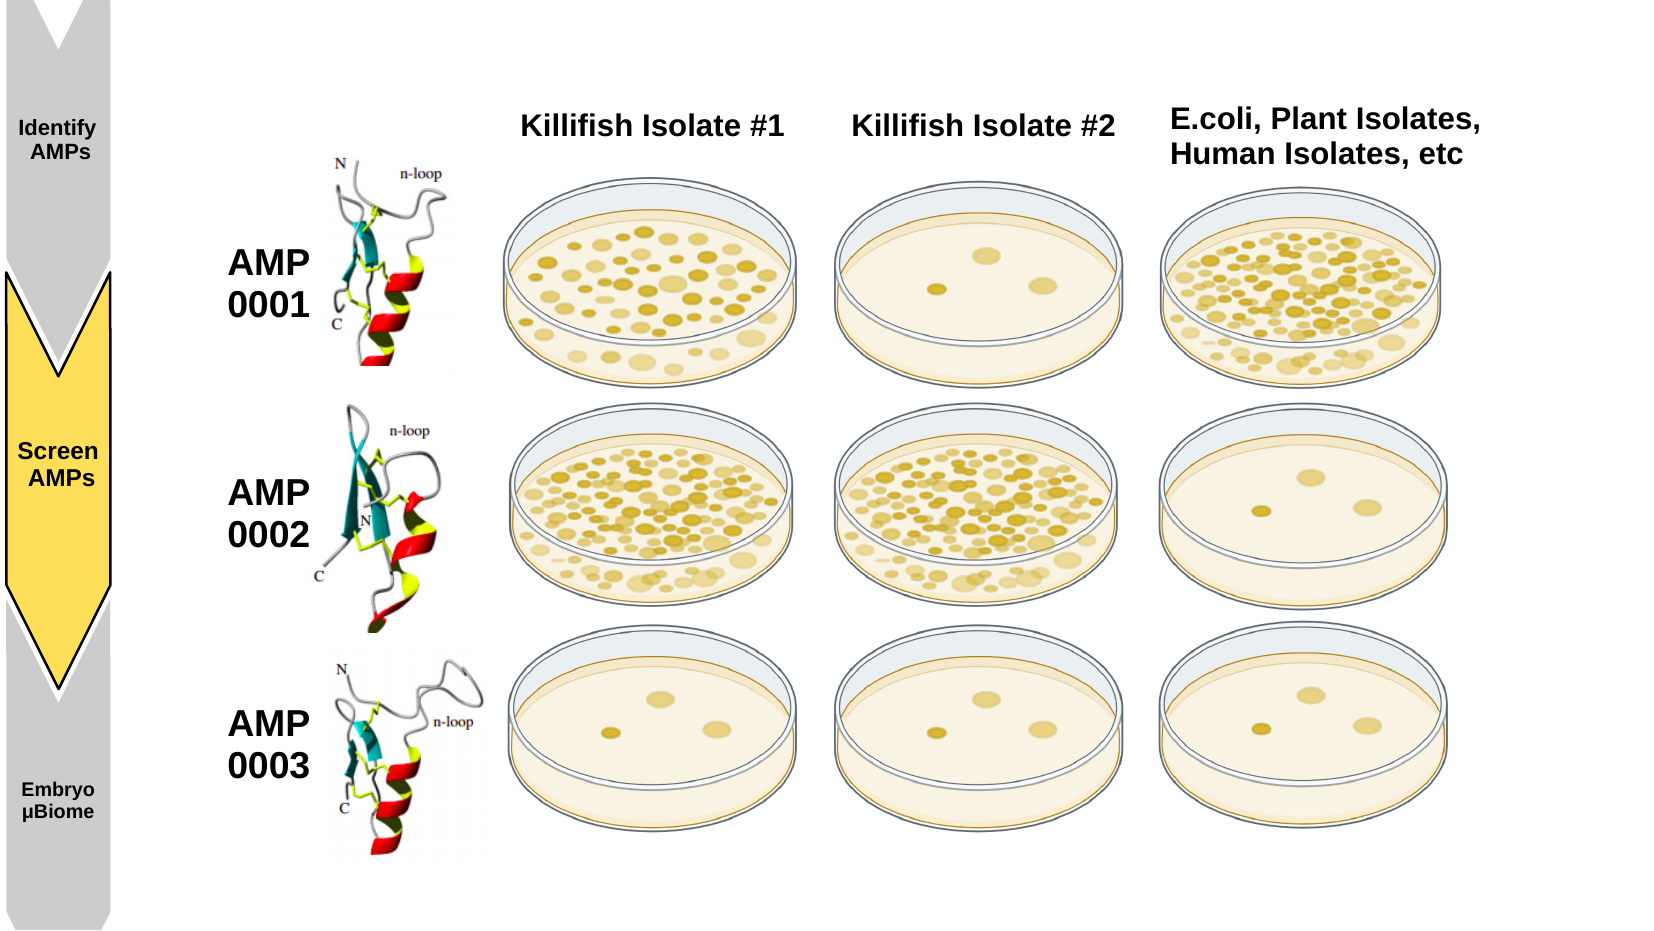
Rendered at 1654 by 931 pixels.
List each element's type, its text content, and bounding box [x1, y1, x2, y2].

picture [0, 0, 1496, 931]
text_box E.coli, Plant Isolates, Human Isolates, etc [1155, 94, 1510, 207]
text_box Killifish Isolate #2 [836, 100, 1191, 213]
text_box Killifish Isolate #1 [546, 100, 836, 213]
